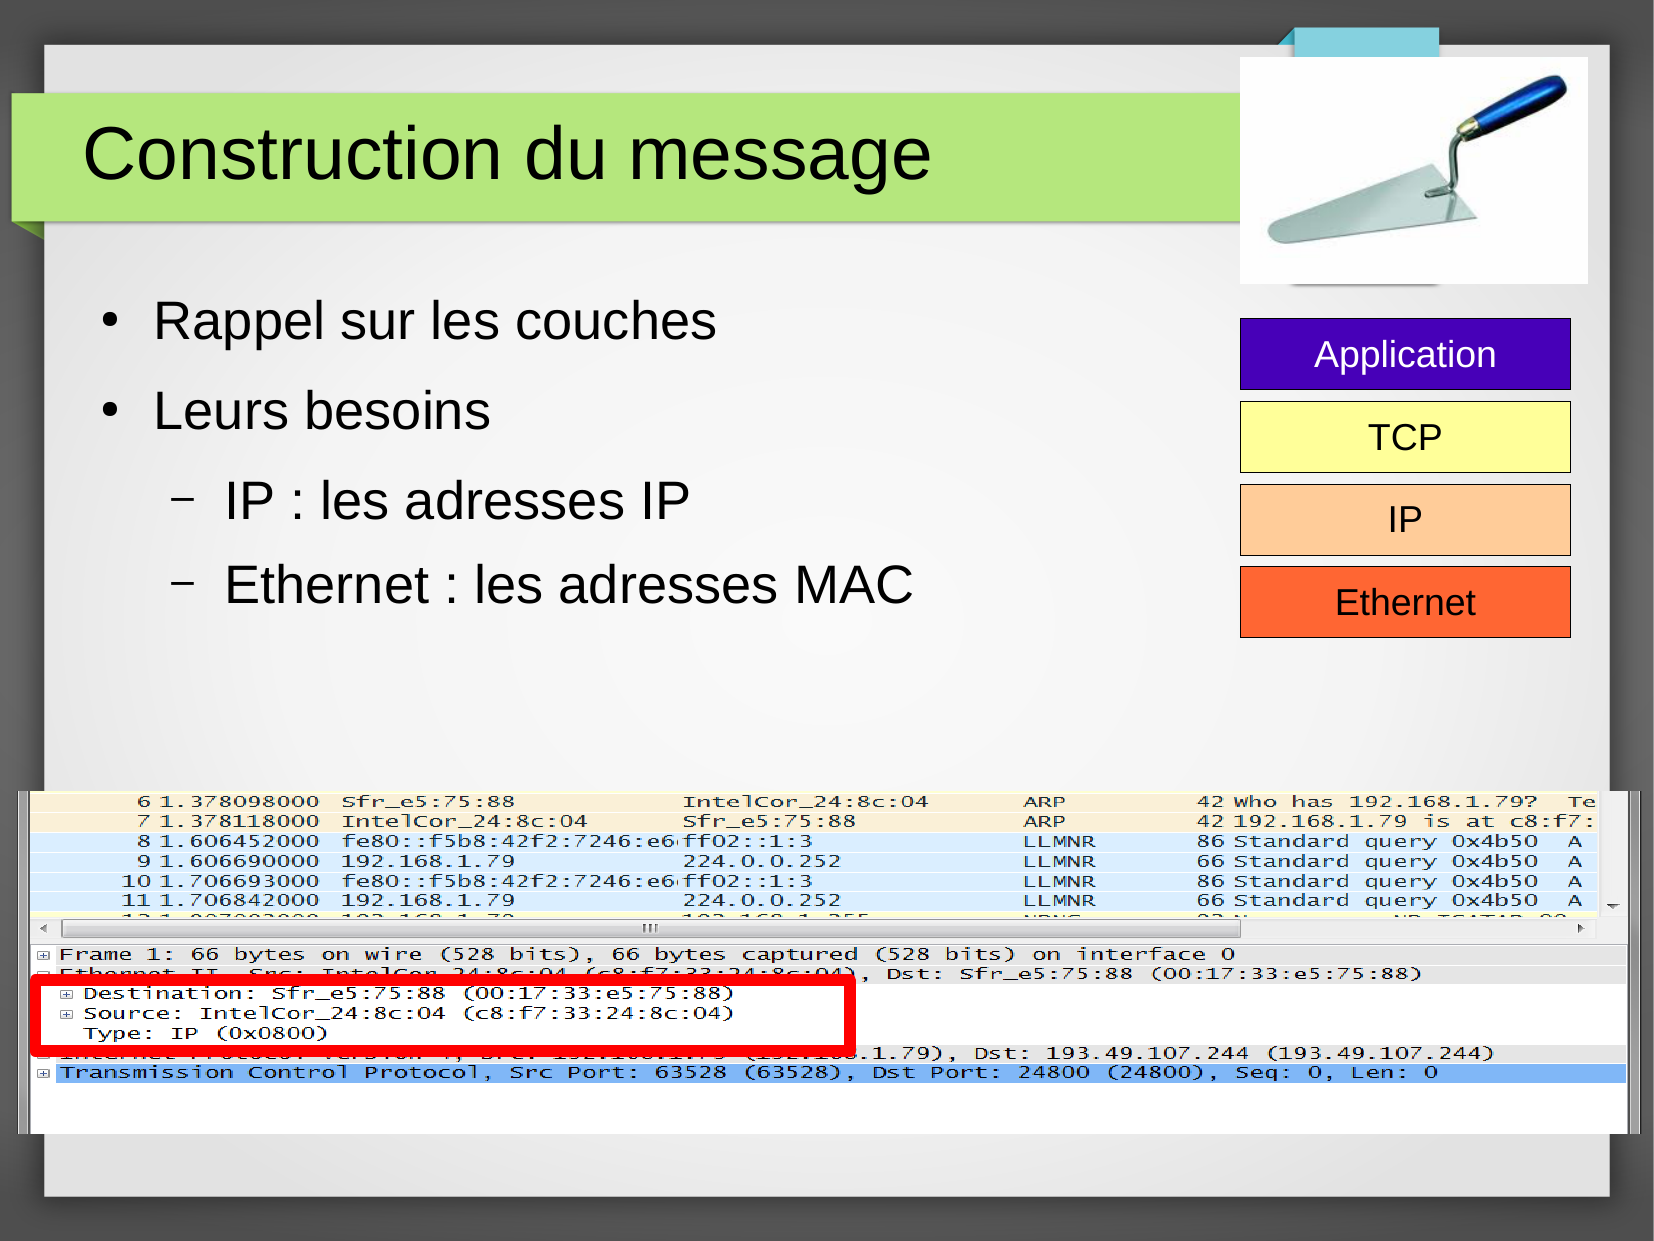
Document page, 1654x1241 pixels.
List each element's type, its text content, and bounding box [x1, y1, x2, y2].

picture [0, 0, 1654, 1241]
text_box Application [1240, 318, 1571, 390]
text_box TCP [1240, 401, 1571, 473]
text_box IP [1240, 484, 1571, 556]
title Construction du message [82, 94, 1264, 213]
list Rappel sur les couches Leurs besoins IP : les adresses IP Ethernet : les adresses MAC [82, 290, 1571, 791]
text_box Ethernet [1240, 566, 1571, 638]
